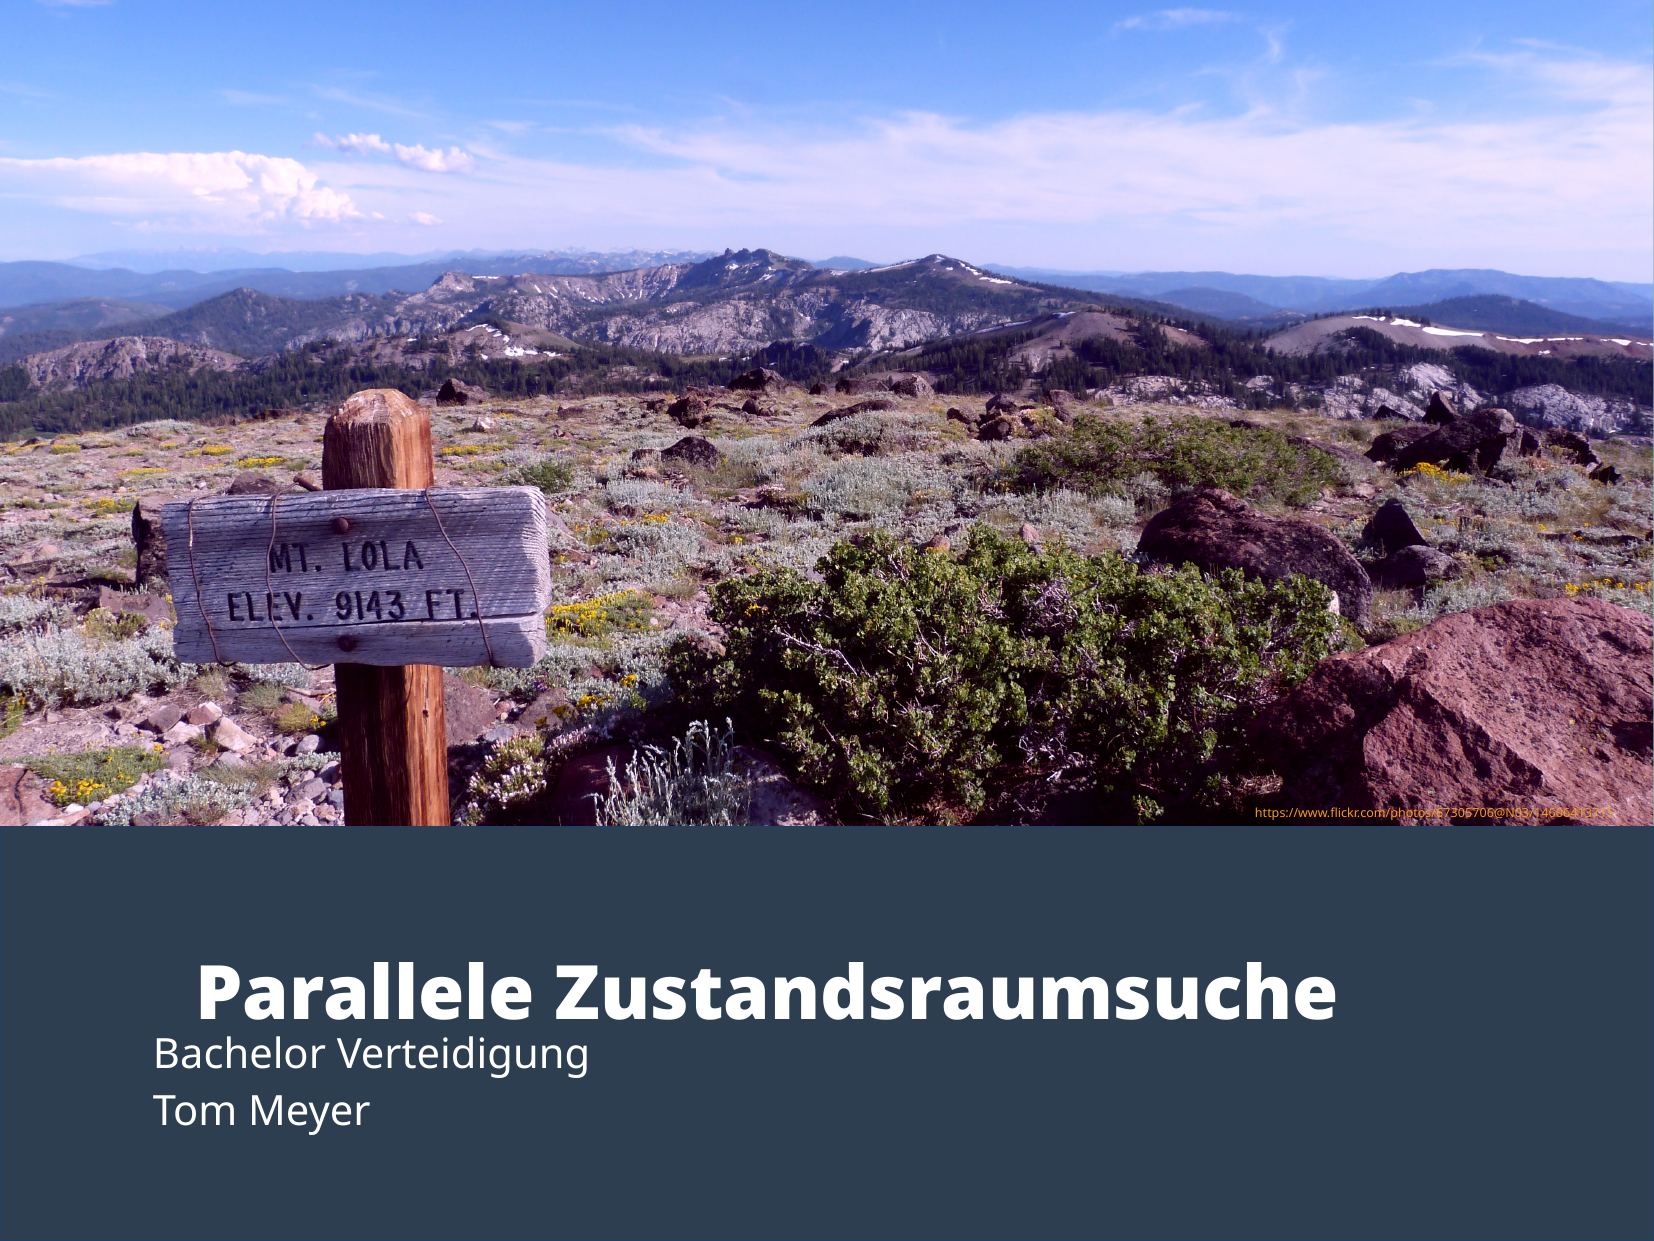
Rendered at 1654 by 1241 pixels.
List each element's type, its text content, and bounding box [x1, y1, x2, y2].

title Parallele Zustandsraumsuche [118, 885, 1418, 1044]
text_box https://www.flickr.com/photos/67305706@N03/14606413715 [1240, 797, 1654, 861]
subtitle Bachelor Verteidigung Tom Meyer [152, 1003, 1453, 1157]
text_box [0, 826, 1654, 1241]
picture [0, 0, 1654, 826]
